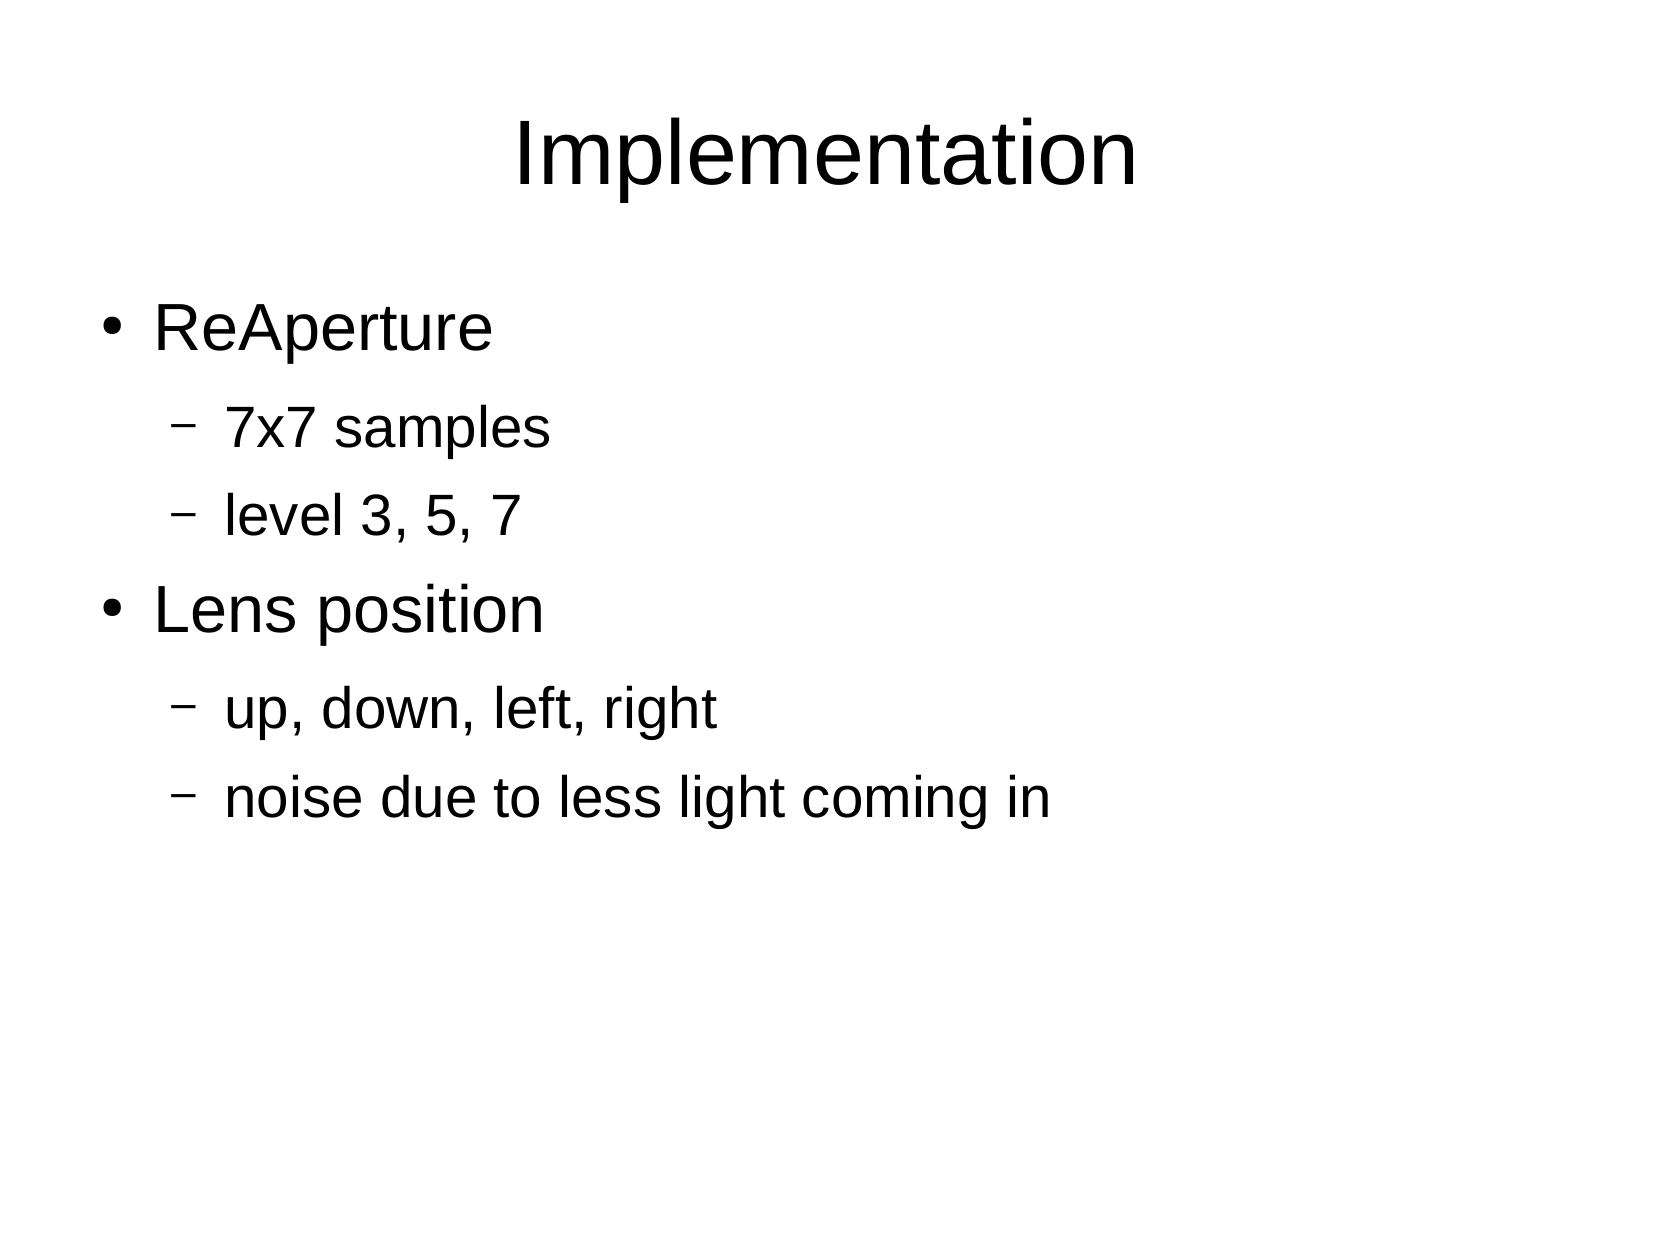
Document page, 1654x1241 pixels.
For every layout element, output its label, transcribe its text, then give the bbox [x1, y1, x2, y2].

title Implementation [82, 49, 1571, 257]
list ReAperture 7x7 samples level 3, 5, 7 Lens position up, down, left, right noise due to less light coming in [82, 290, 1571, 1010]
